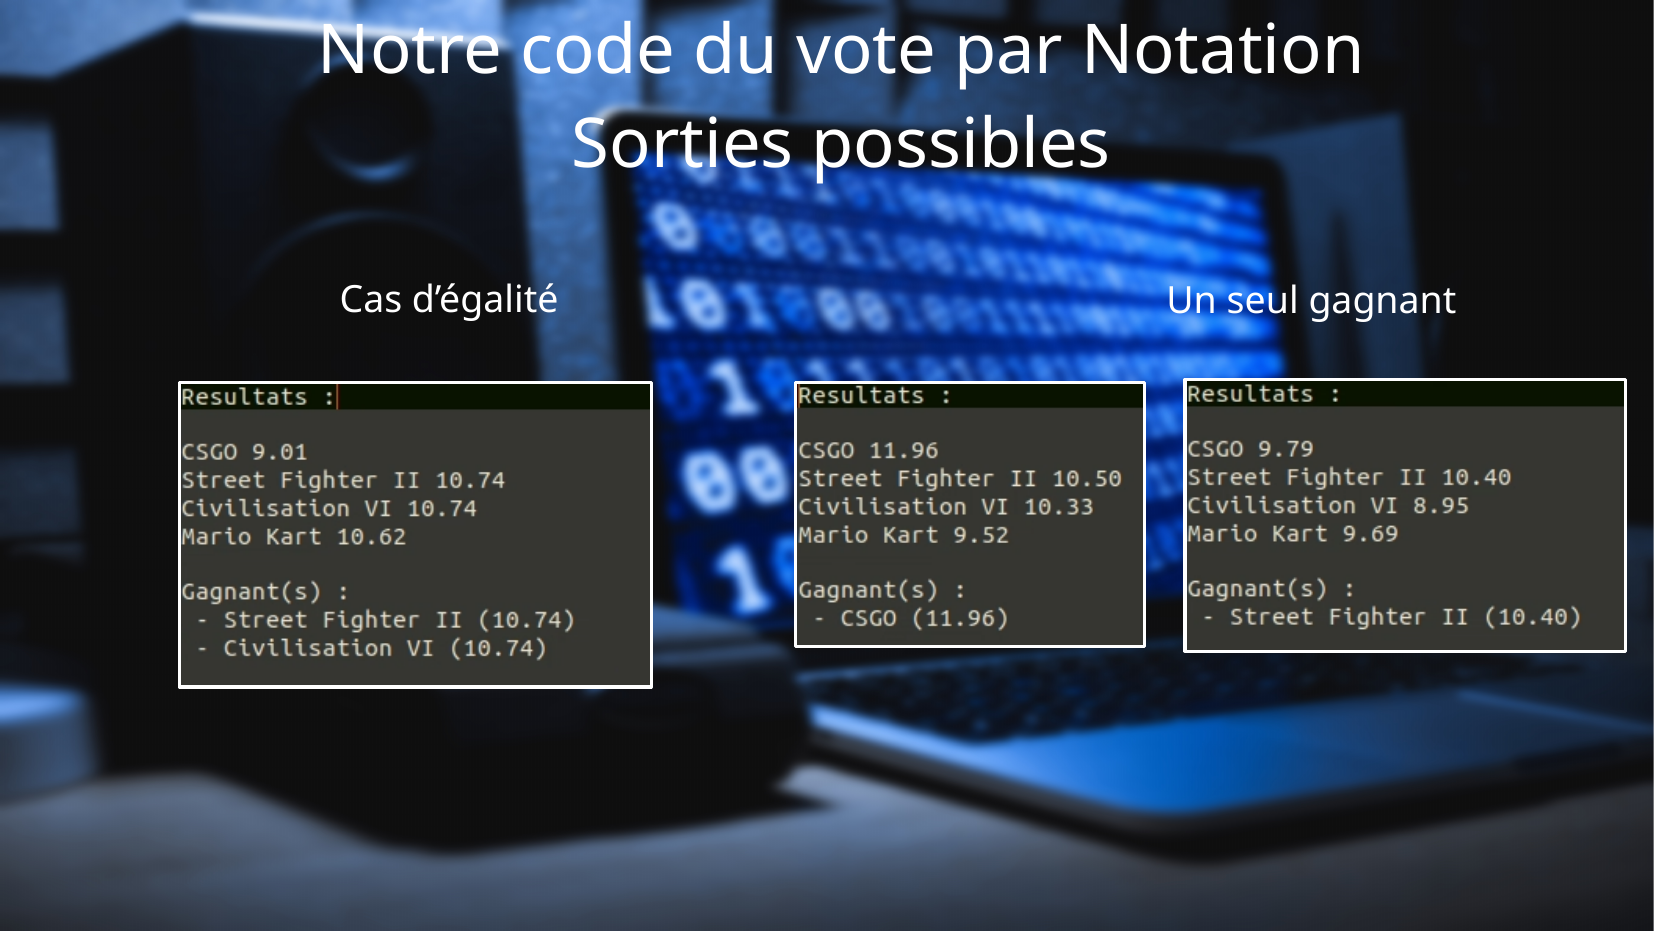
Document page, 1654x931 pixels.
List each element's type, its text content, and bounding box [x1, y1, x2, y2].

picture [0, 0, 1654, 931]
text_box Un seul gagnant [1151, 265, 1506, 326]
title Notre code du vote par Notation Sorties possibles [265, 11, 1418, 178]
text_box Cas d’égalité [324, 264, 680, 325]
